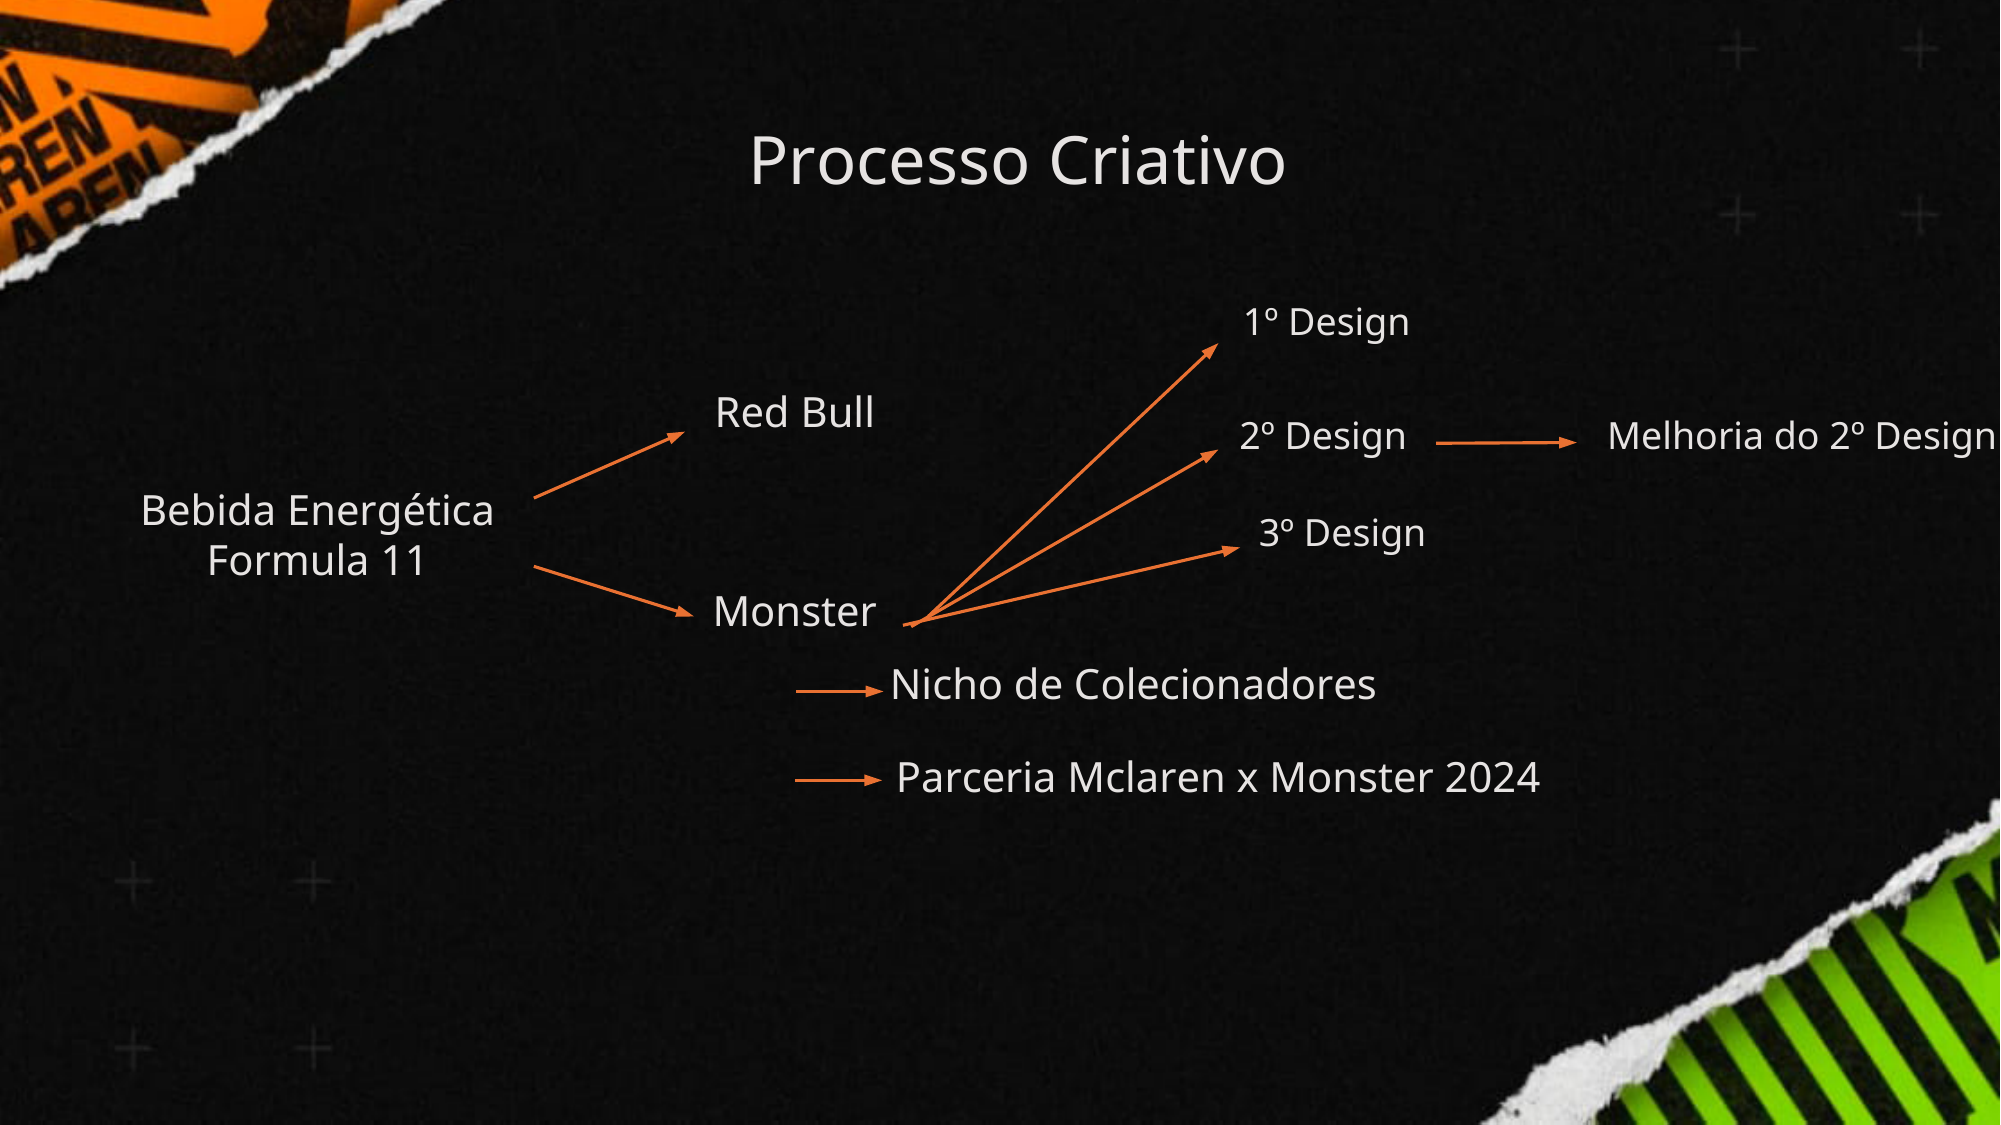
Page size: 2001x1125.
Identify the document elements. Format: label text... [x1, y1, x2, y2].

text_box Processo Criativo [733, 110, 1354, 207]
text_box Nicho de Colecionadores [866, 650, 1401, 717]
text_box Monster [937, 577, 1084, 615]
text_box 2º Design [1178, 404, 1469, 465]
text_box 3º Design [1175, 501, 1520, 563]
text_box Bebida Energética Formula 11 [23, 476, 613, 593]
text_box Melhoria do 2º Design [1550, 404, 2000, 465]
text_box Monster [944, 577, 992, 605]
text_box Parceria Mclaren x Monster 2024 [860, 743, 1576, 809]
text_box Monster [505, 577, 1084, 644]
text_box Red Bull [505, 378, 1084, 445]
picture [0, 0, 2000, 1125]
text_box 1º Design [1202, 290, 1452, 351]
